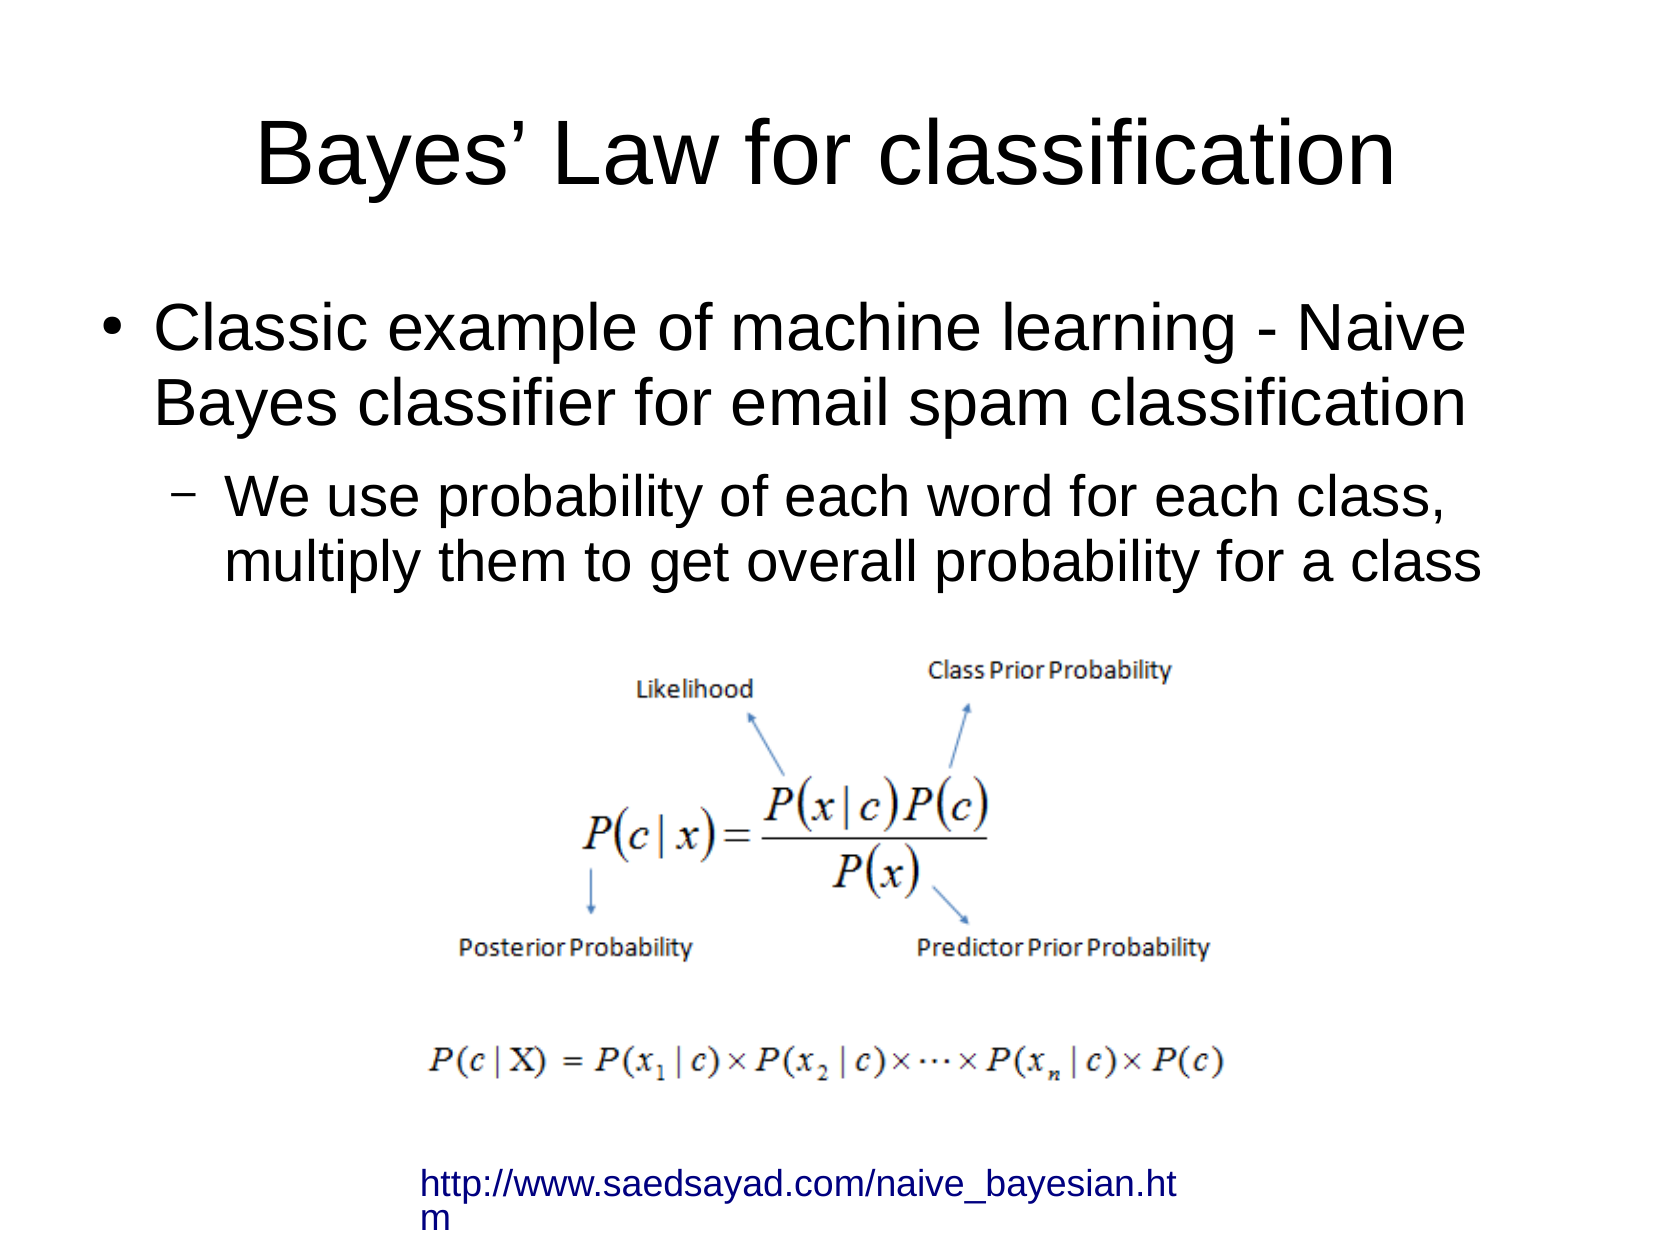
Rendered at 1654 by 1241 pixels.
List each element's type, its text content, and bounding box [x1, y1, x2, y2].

title Bayes’ Law for classification [82, 49, 1571, 257]
list Classic example of machine learning - Naive Bayes classifier for email spam classification We use probability of each word for each class, multiply them to get overall probability for a class [82, 290, 1571, 1010]
text_box http://www.saedsayad.com/naive_bayesian.htm [405, 1155, 1223, 1212]
picture [390, 614, 1270, 1119]
